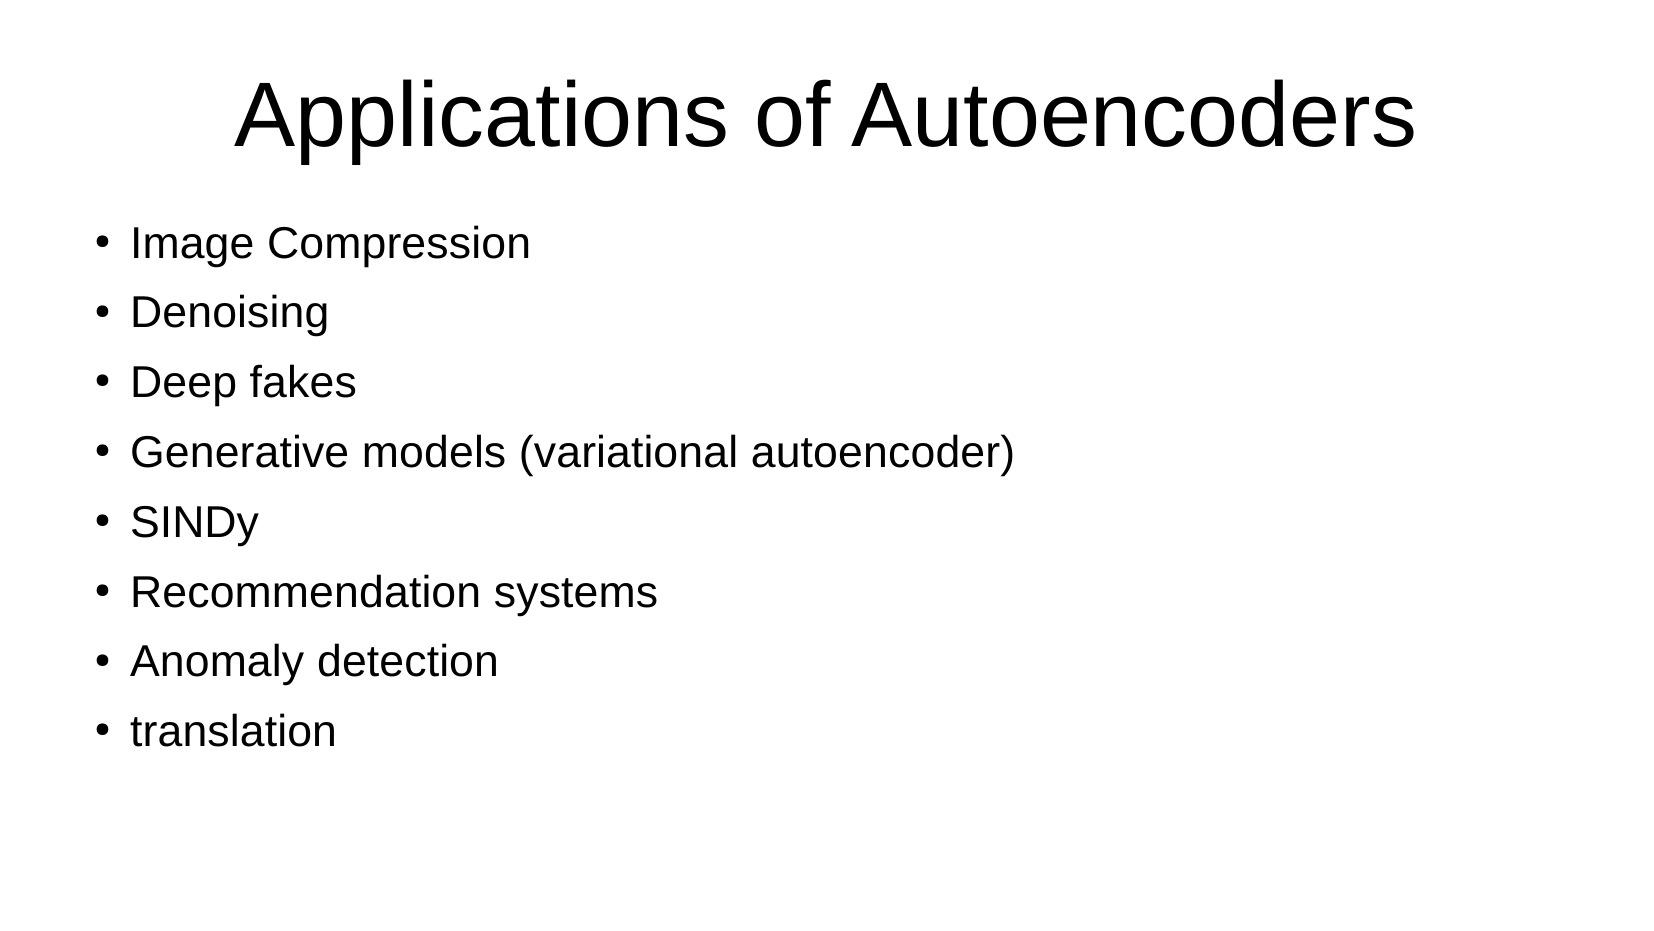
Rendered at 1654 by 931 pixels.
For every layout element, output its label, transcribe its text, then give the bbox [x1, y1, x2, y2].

title Applications of Autoencoders [82, 37, 1571, 193]
list Image Compression Denoising Deep fakes Generative models (variational autoencoder) SINDy Recommendation systems Anomaly detection translation [82, 217, 1571, 758]
